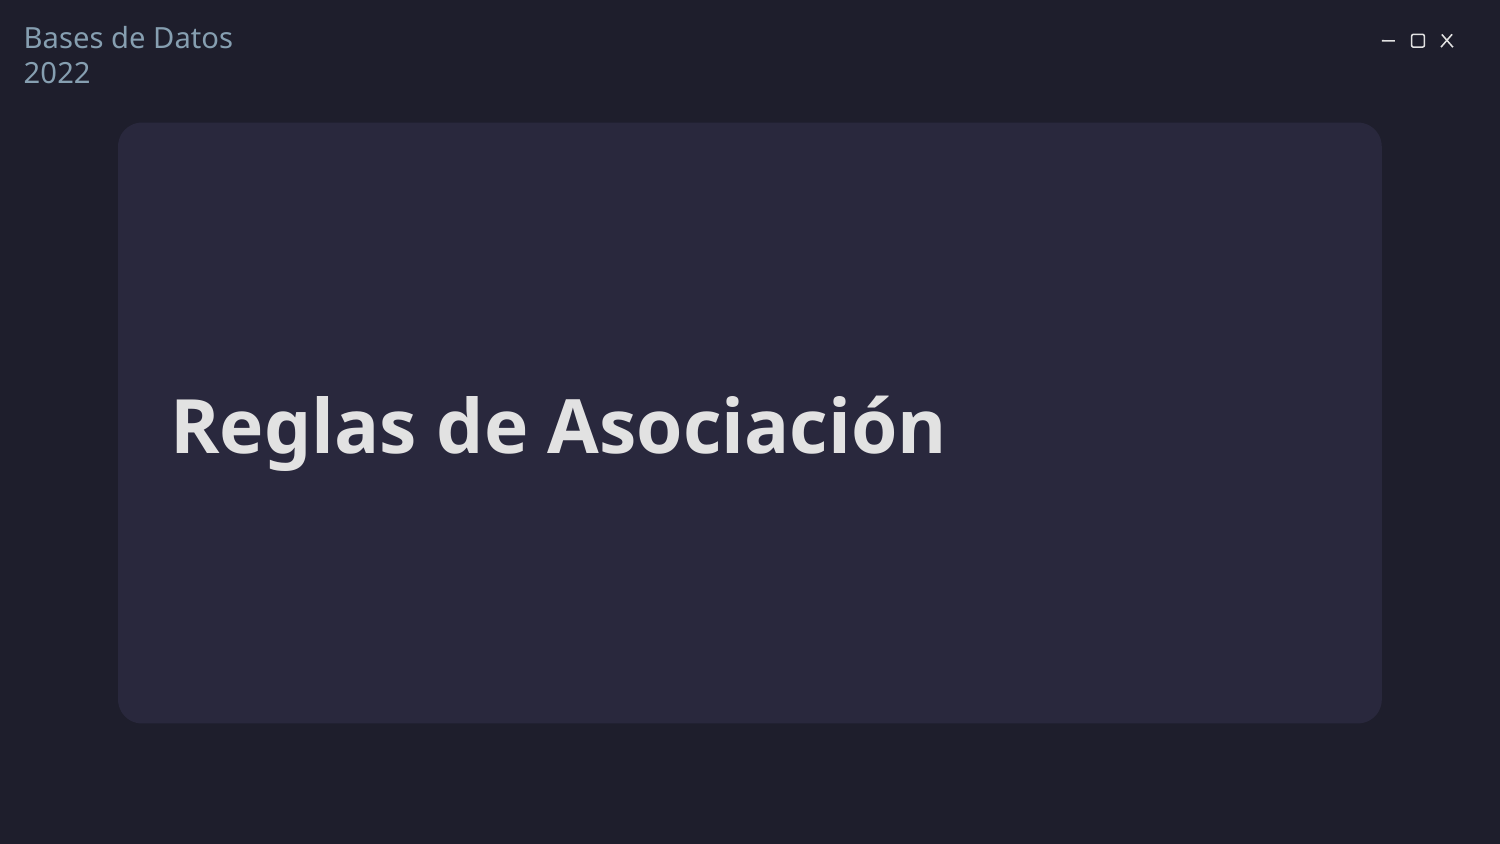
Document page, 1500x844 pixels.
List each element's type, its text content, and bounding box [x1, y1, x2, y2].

title Reglas de Asociación [155, 199, 1121, 647]
